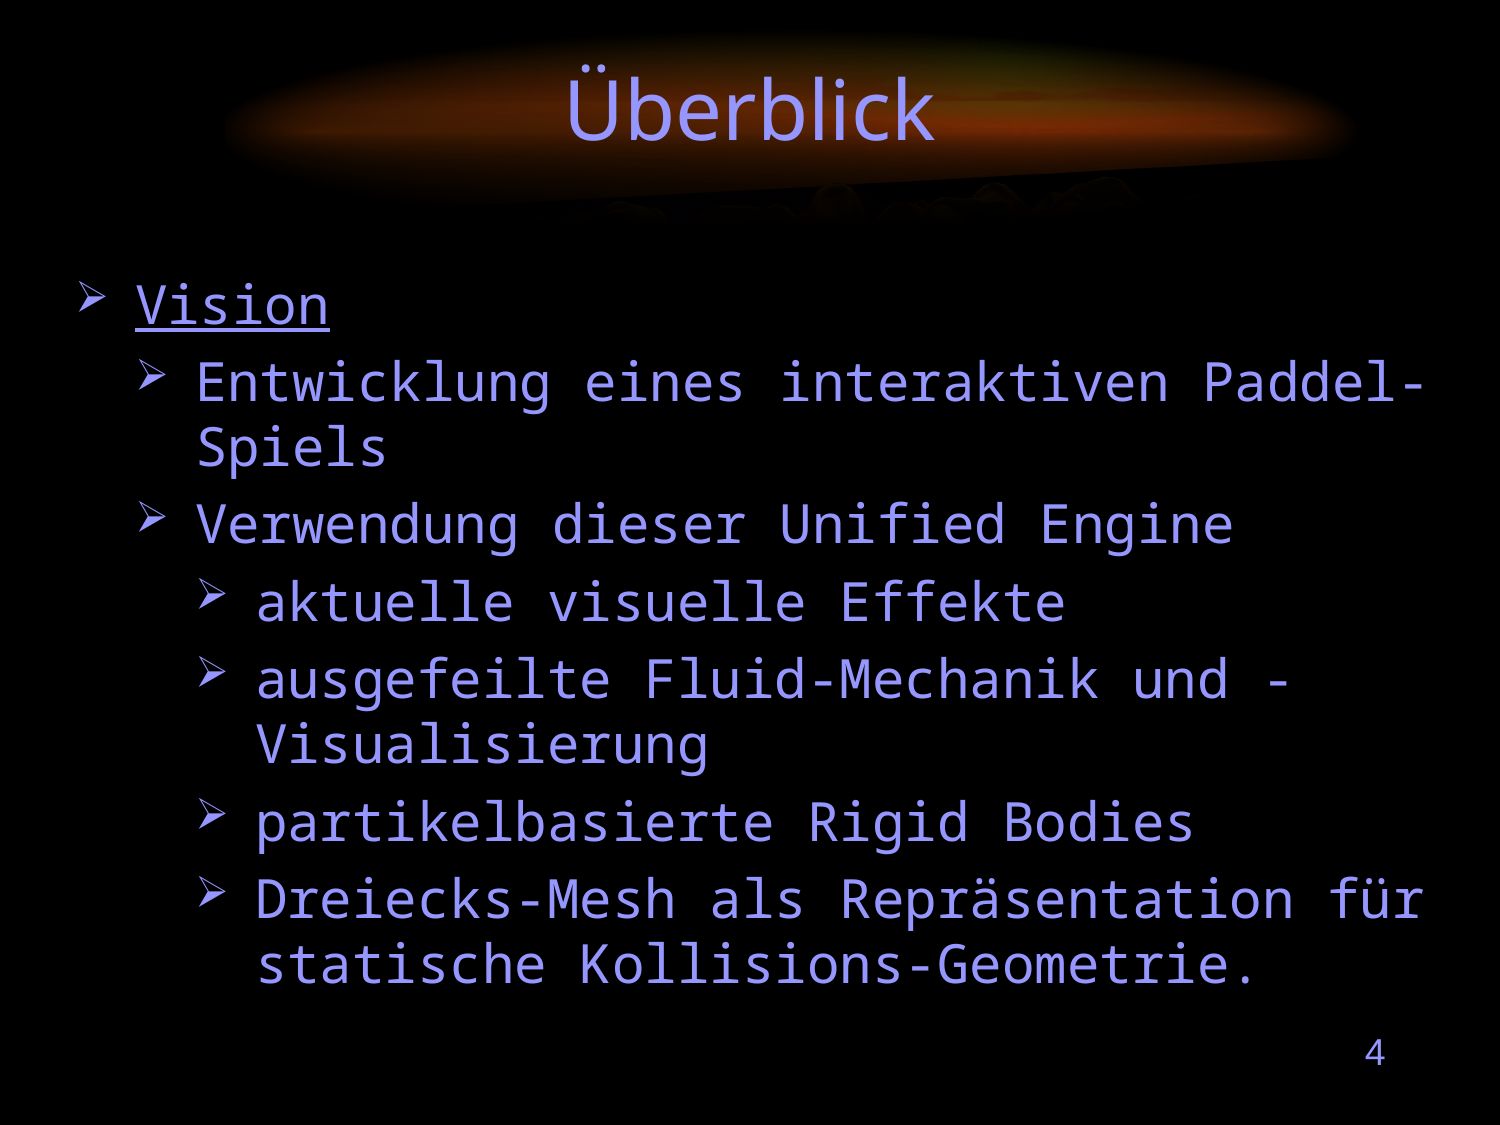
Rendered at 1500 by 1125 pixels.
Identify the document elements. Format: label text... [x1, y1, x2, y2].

text_box [112, 0, 1463, 241]
text_box Überblick [75, 0, 1426, 216]
text_box Vision Entwicklung eines interaktiven Paddel-Spiels Verwendung dieser Unified Engine aktuelle visuelle Effekte ausgefeilte Fluid-Mechanik und -Visualisierung partikelbasierte Rigid Bodies Dreiecks-Mesh als Repräsentation für statische Kollisions-Geometrie. [0, 262, 1471, 1088]
